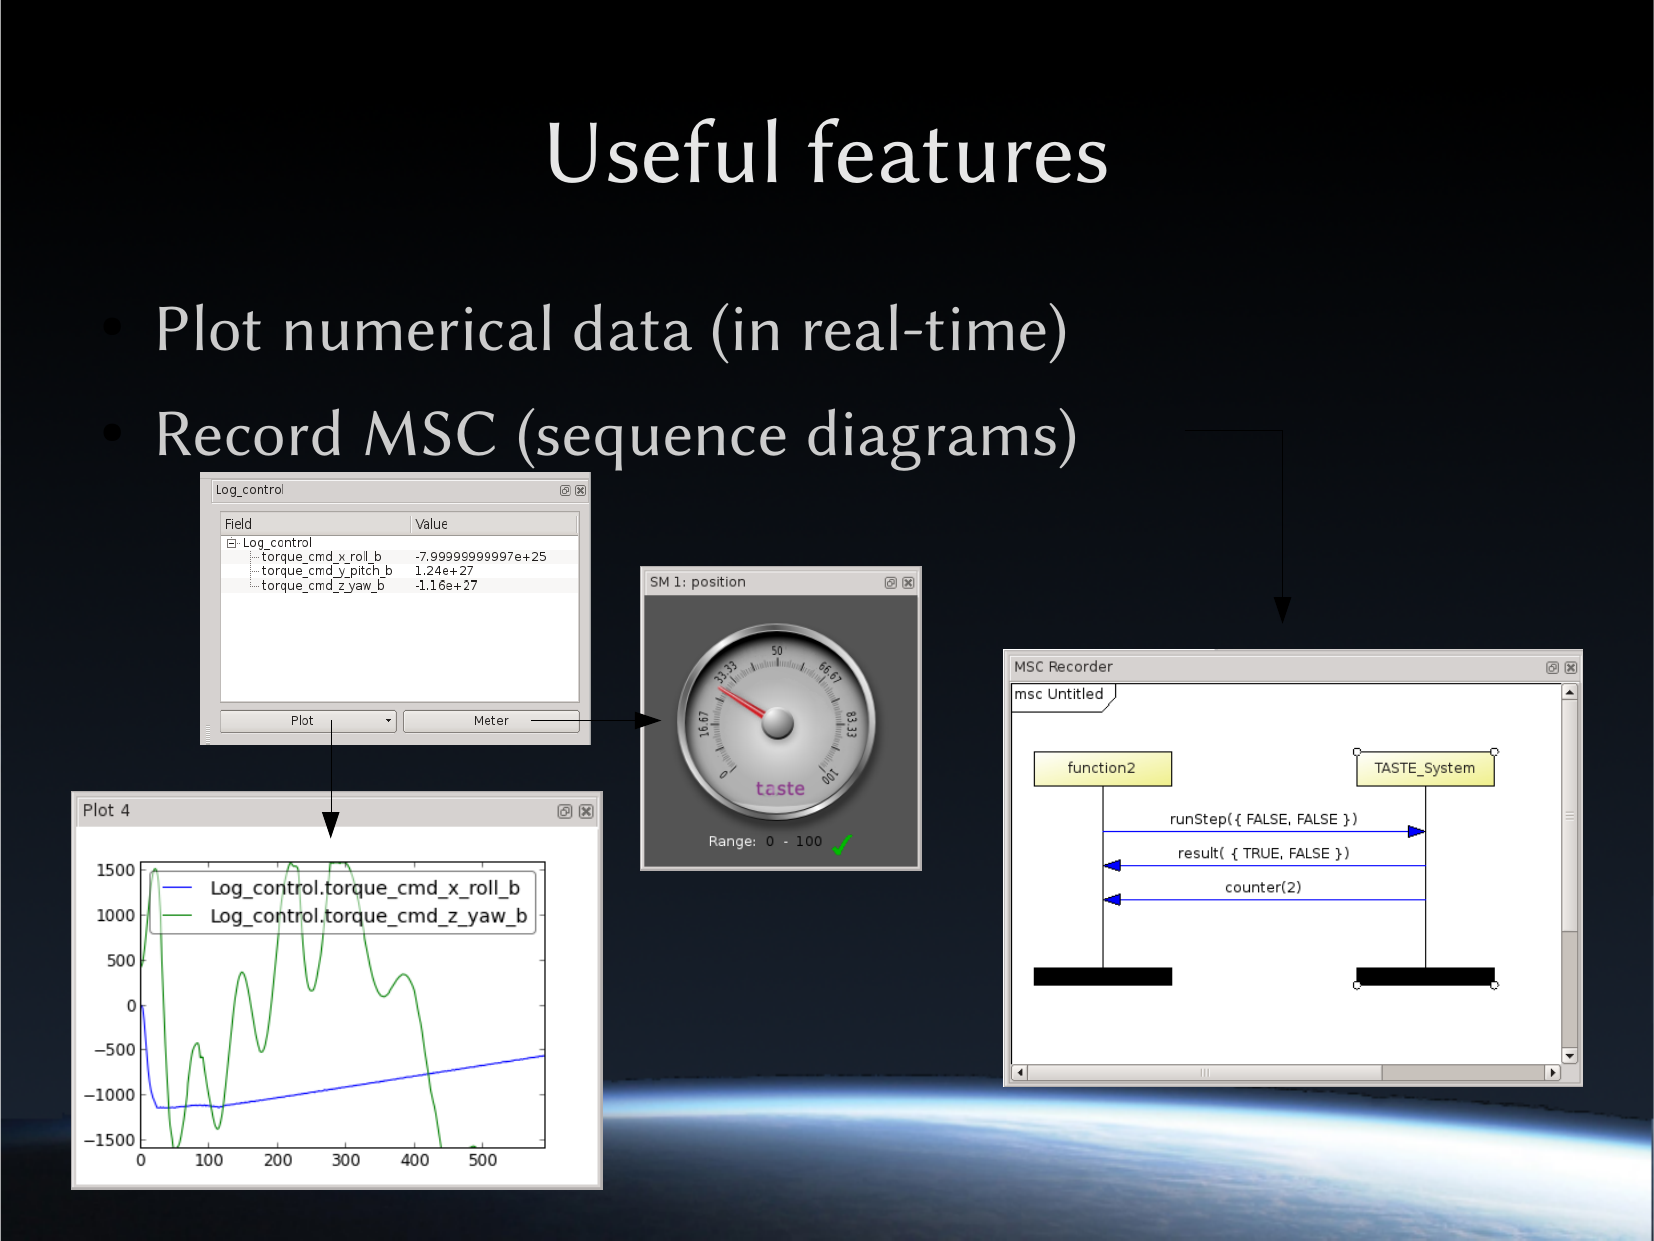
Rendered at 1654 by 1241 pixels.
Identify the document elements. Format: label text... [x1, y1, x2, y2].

picture [0, 0, 1654, 1241]
title Useful features [82, 49, 1571, 257]
list Plot numerical data (in real-time) Record MSC (sequence diagrams) [82, 290, 1538, 1010]
